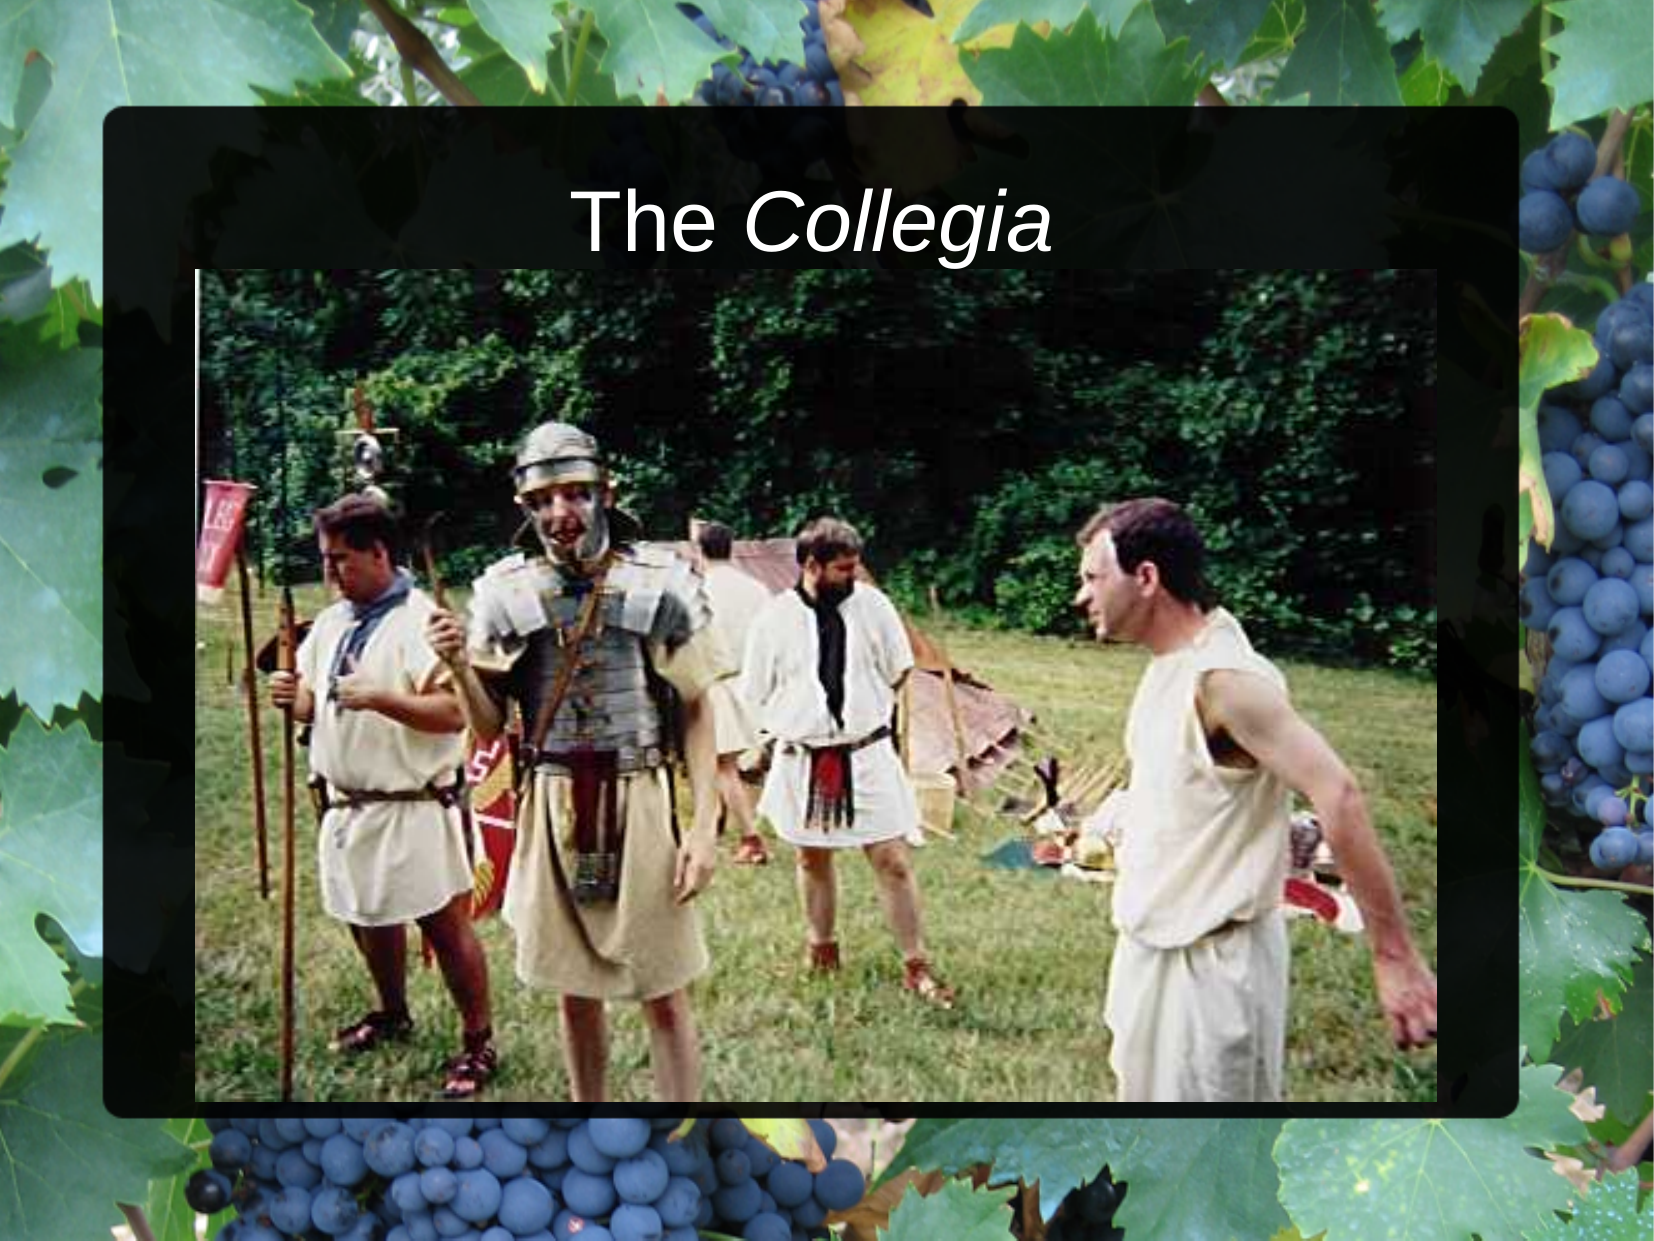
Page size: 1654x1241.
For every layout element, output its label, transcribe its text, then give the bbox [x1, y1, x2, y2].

title The Collegia [118, 117, 1506, 325]
picture [0, 0, 1654, 1241]
